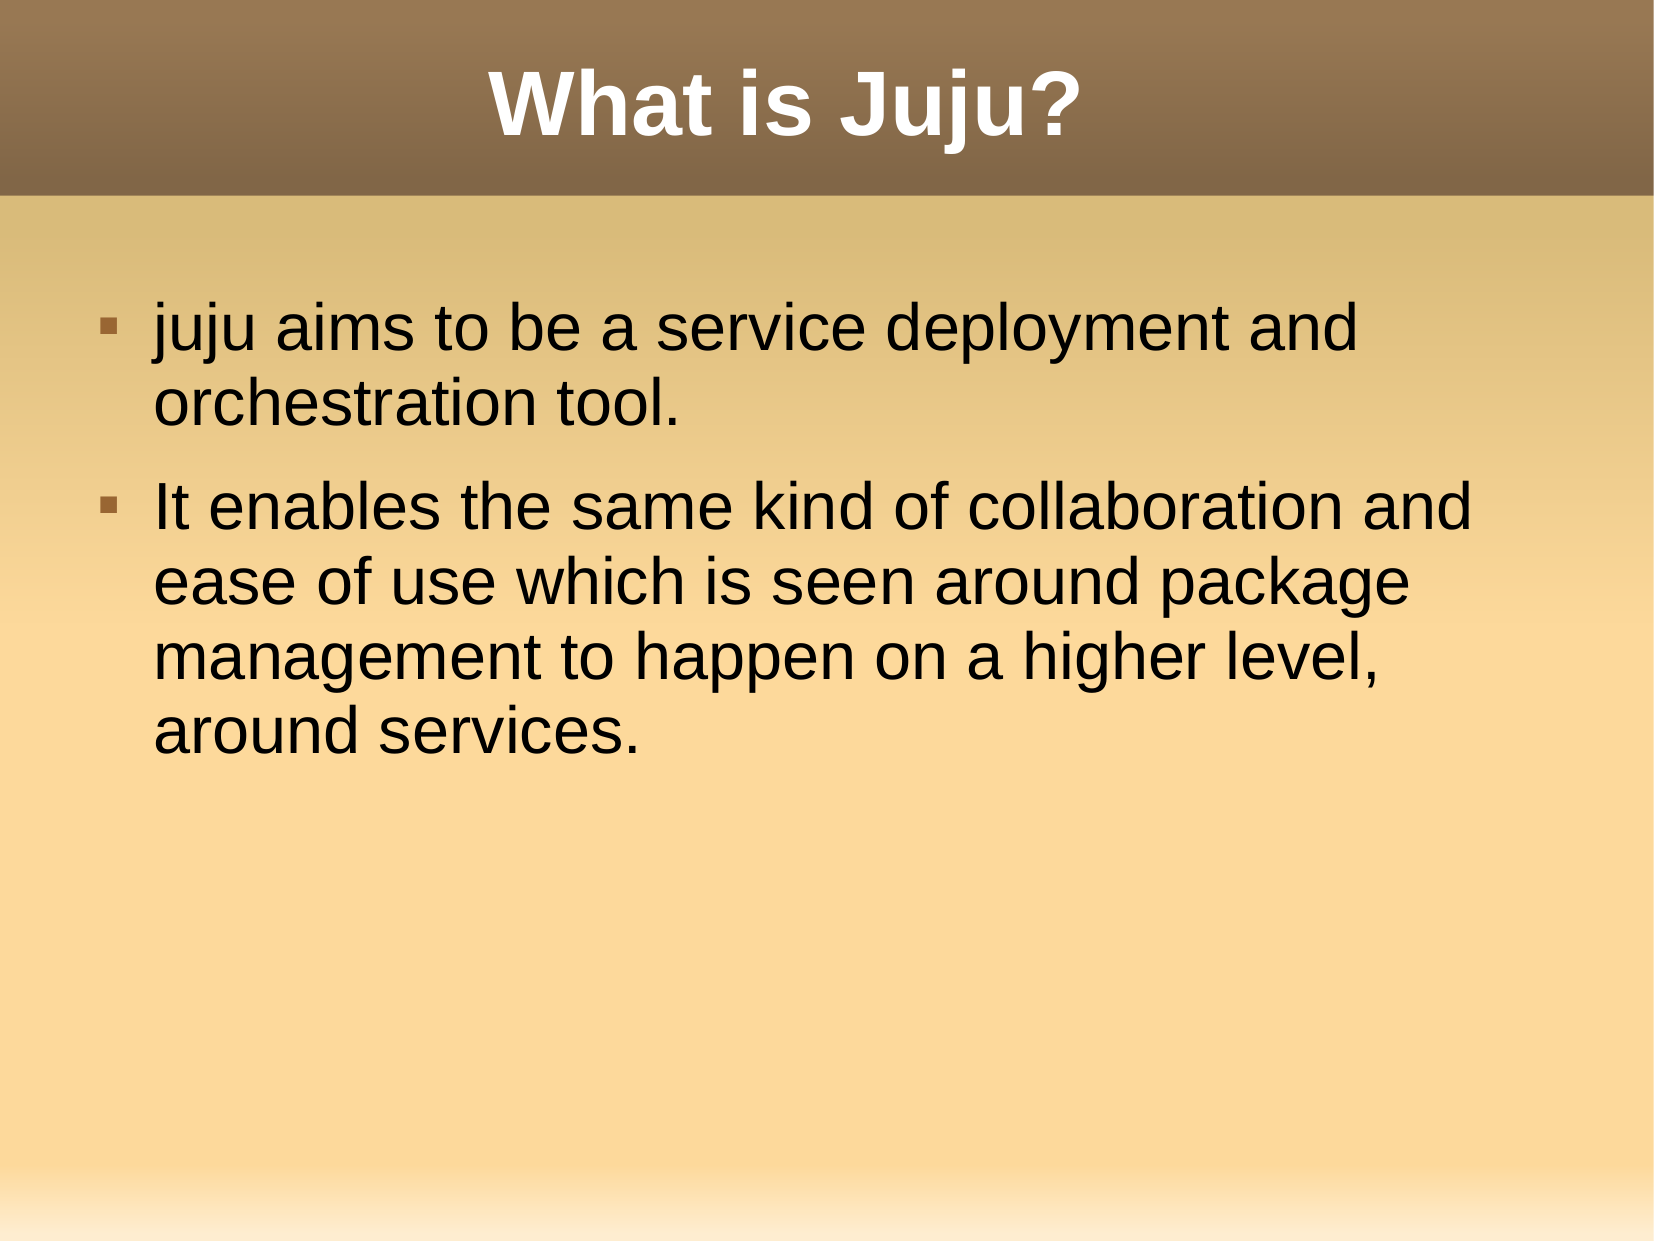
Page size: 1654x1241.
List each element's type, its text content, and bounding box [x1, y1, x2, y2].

title What is Juju? [76, 7, 1565, 200]
list juju aims to be a service deployment and orchestration tool. It enables the same kind of collaboration and ease of use which is seen around package management to happen on a higher level, around services. [82, 290, 1571, 1094]
picture [0, 0, 1654, 1241]
